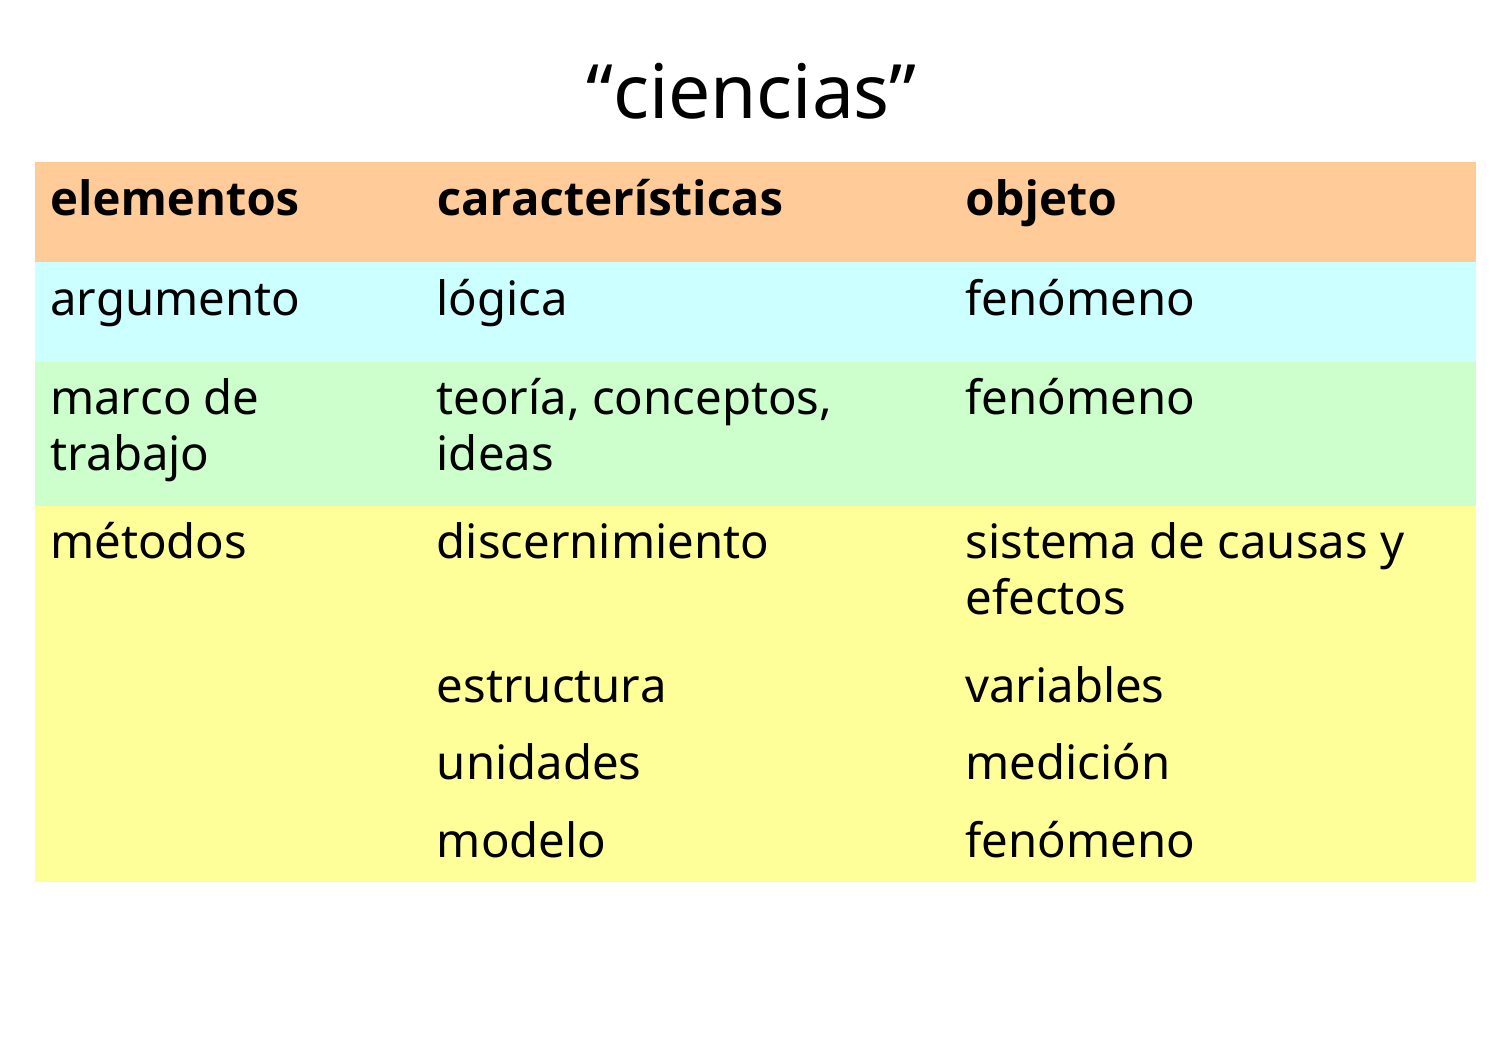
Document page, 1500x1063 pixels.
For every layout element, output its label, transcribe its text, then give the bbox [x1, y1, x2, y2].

table_cell sistema de causas y efectos [951, 506, 1476, 649]
table_cell [35, 649, 422, 727]
table_cell lógica [422, 262, 951, 362]
table_cell variables [951, 649, 1476, 727]
table_cell discernimiento [422, 506, 951, 649]
table_cell fenómeno [951, 362, 1476, 506]
table_cell métodos [35, 506, 422, 649]
text_box “ciencias” [571, 36, 933, 142]
table_cell [35, 804, 422, 882]
table_cell modelo [422, 804, 951, 882]
table_cell unidades [422, 727, 951, 804]
table_cell [35, 727, 422, 804]
table_cell medición [951, 727, 1476, 804]
table_header objeto [951, 162, 1476, 262]
table_cell fenómeno [951, 262, 1476, 362]
table_header características [422, 162, 951, 262]
table_cell marco de trabajo [35, 362, 422, 506]
table_cell teoría, conceptos, ideas [422, 362, 951, 506]
table_cell fenómeno [951, 804, 1476, 882]
table_cell argumento [35, 262, 422, 362]
table_cell estructura [422, 649, 951, 727]
table_header elementos [35, 162, 422, 262]
